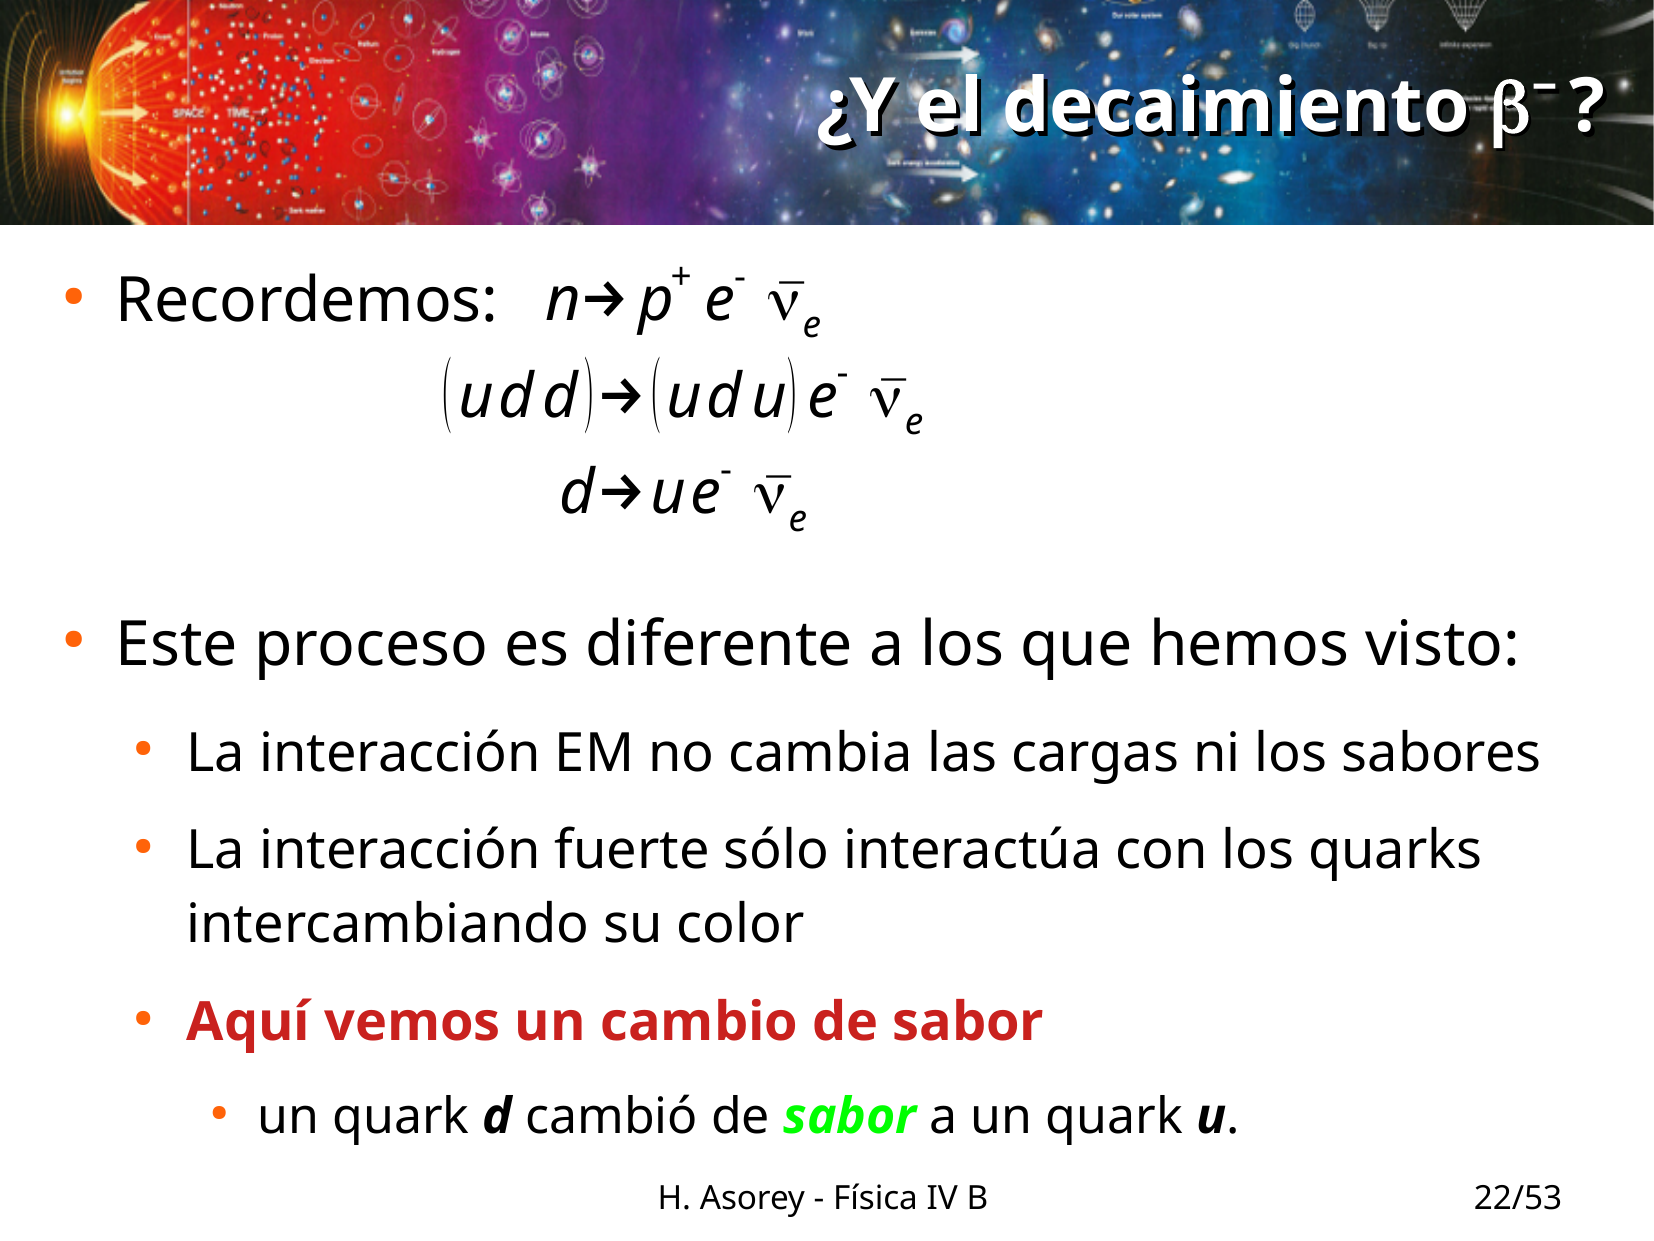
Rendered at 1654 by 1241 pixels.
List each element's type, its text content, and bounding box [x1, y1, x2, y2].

chart [435, 253, 928, 541]
list Recordemos: Este proceso es diferente a los que hemos visto: La interacción EM no cambia las cargas ni los sabores La interacción fuerte sólo interactúa con los quarks intercambiando su color Aquí vemos un cambio de sabor un quark d cambió de sabor a un quark u. [45, 255, 1606, 1156]
picture [0, 0, 1654, 225]
title ¿Y el decaimiento b⁻ ? [45, 15, 1606, 191]
